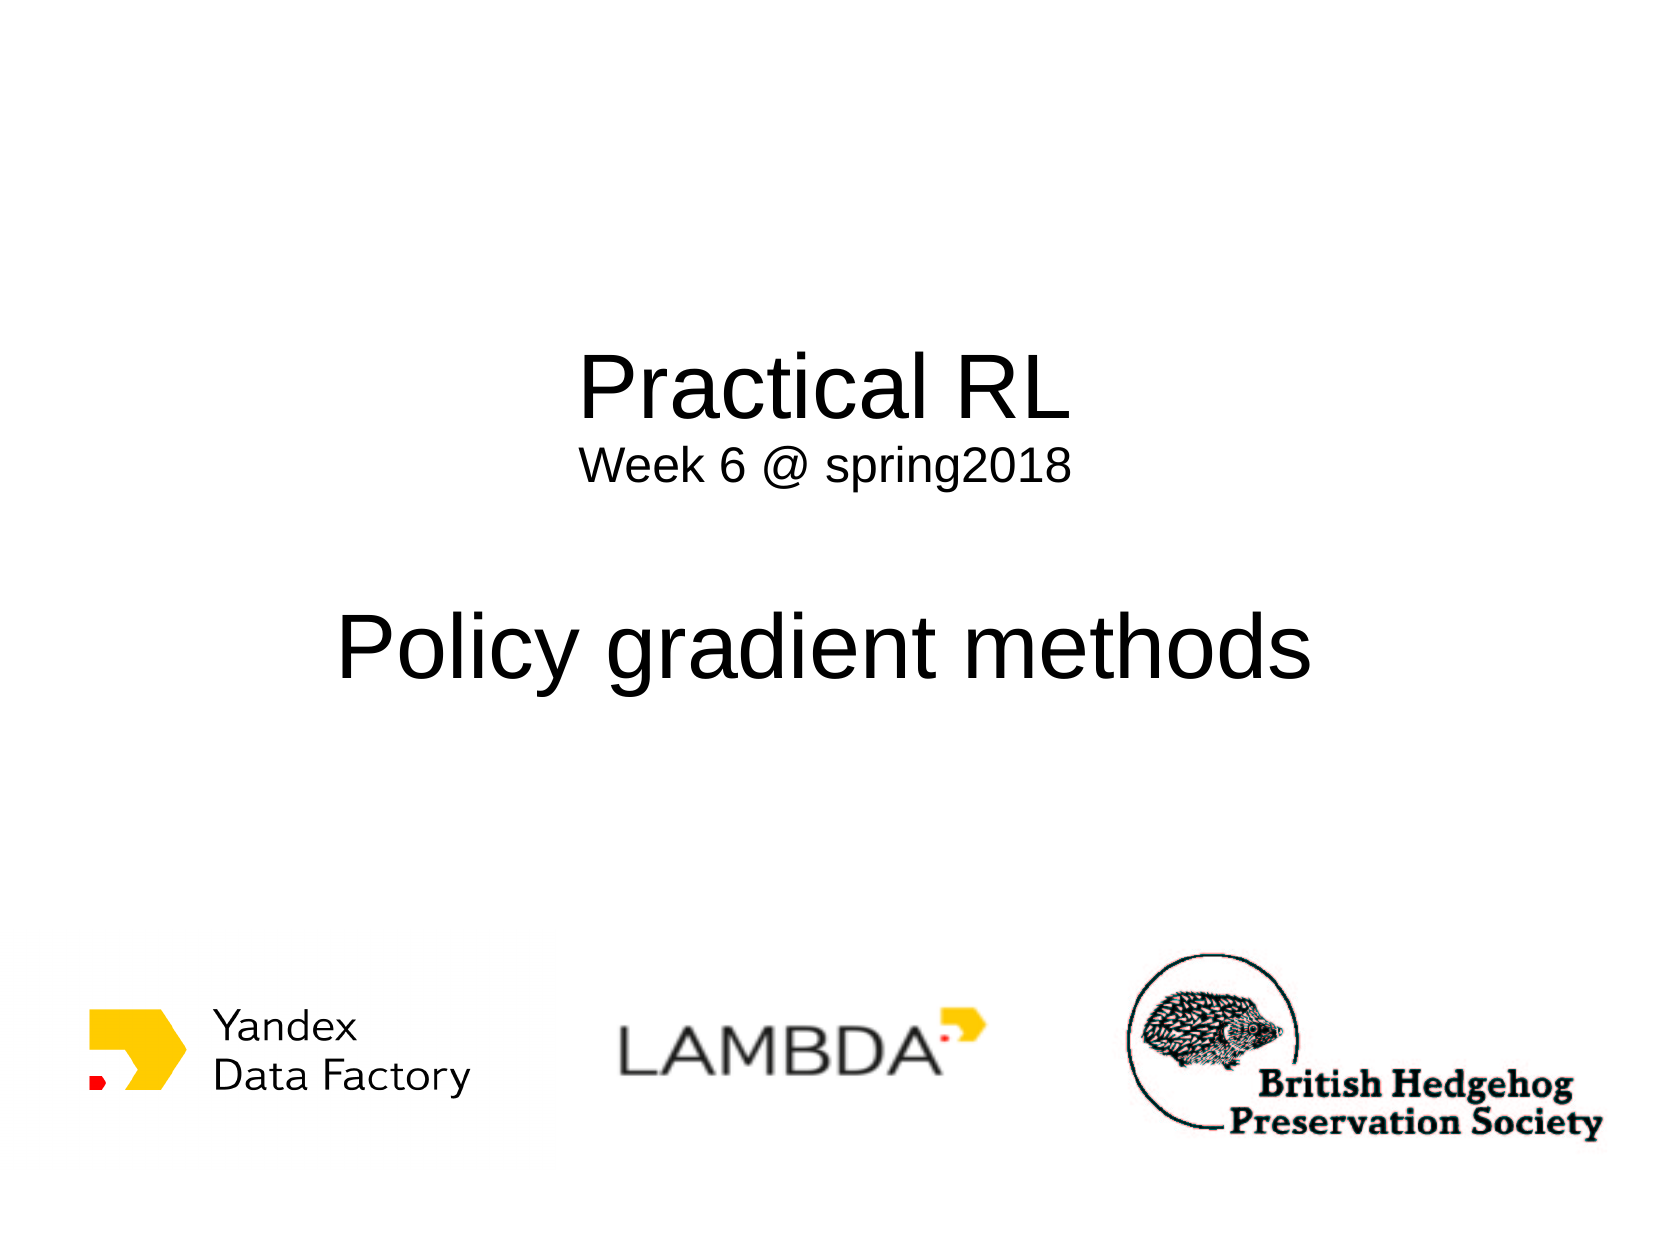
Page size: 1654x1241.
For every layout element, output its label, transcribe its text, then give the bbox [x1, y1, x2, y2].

picture [1050, 869, 1654, 1241]
picture [0, 929, 556, 1171]
text_box Practical RL Week 6 @ spring2018 Policy gradient methods [0, 311, 1654, 723]
picture [585, 872, 1006, 1213]
